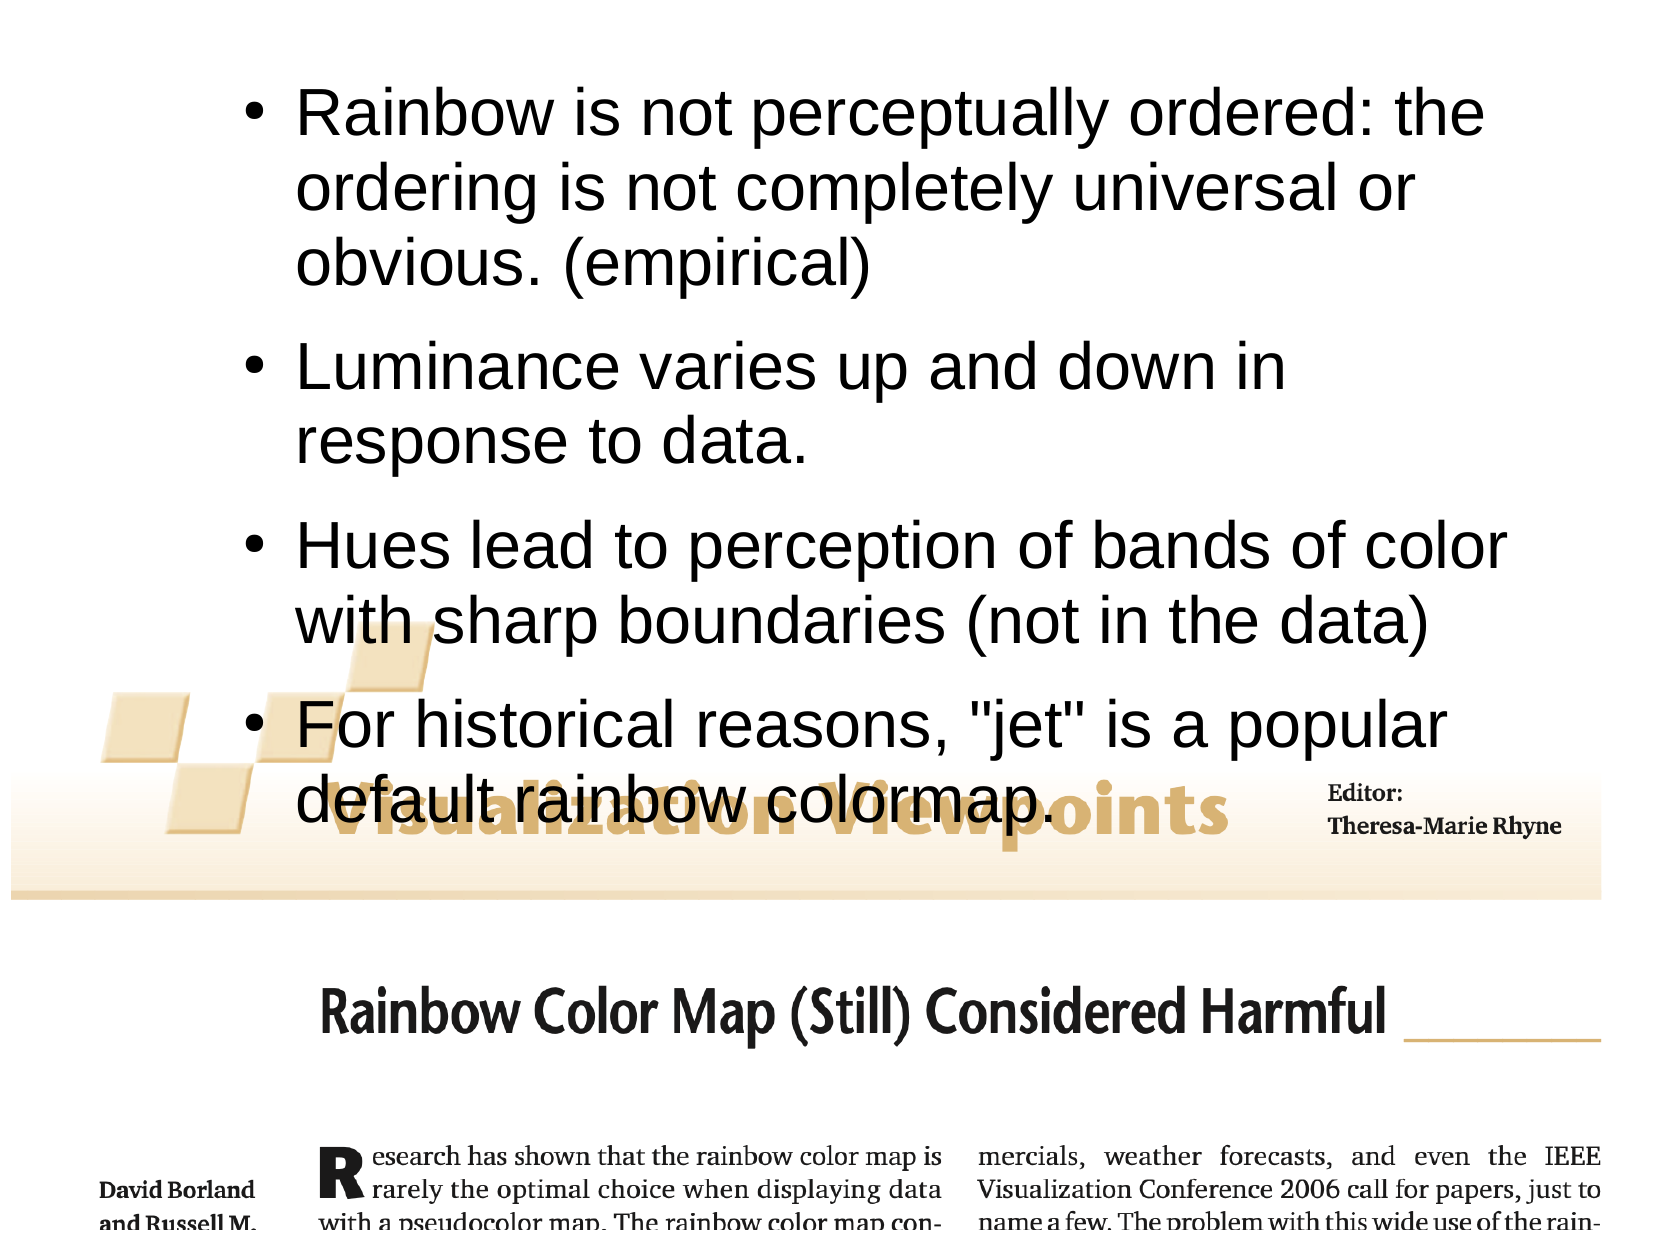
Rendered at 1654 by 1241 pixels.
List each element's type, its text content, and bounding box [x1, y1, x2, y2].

text_box Rainbow is not perceptually ordered: the ordering is not completely universal or obvious. (empirical) Luminance varies up and down in response to data. Hues lead to perception of bands of color with sharp boundaries (not in the data) For historical reasons, "jet" is a popular default rainbow colormap. [225, 75, 1559, 835]
picture [11, 579, 1654, 1231]
